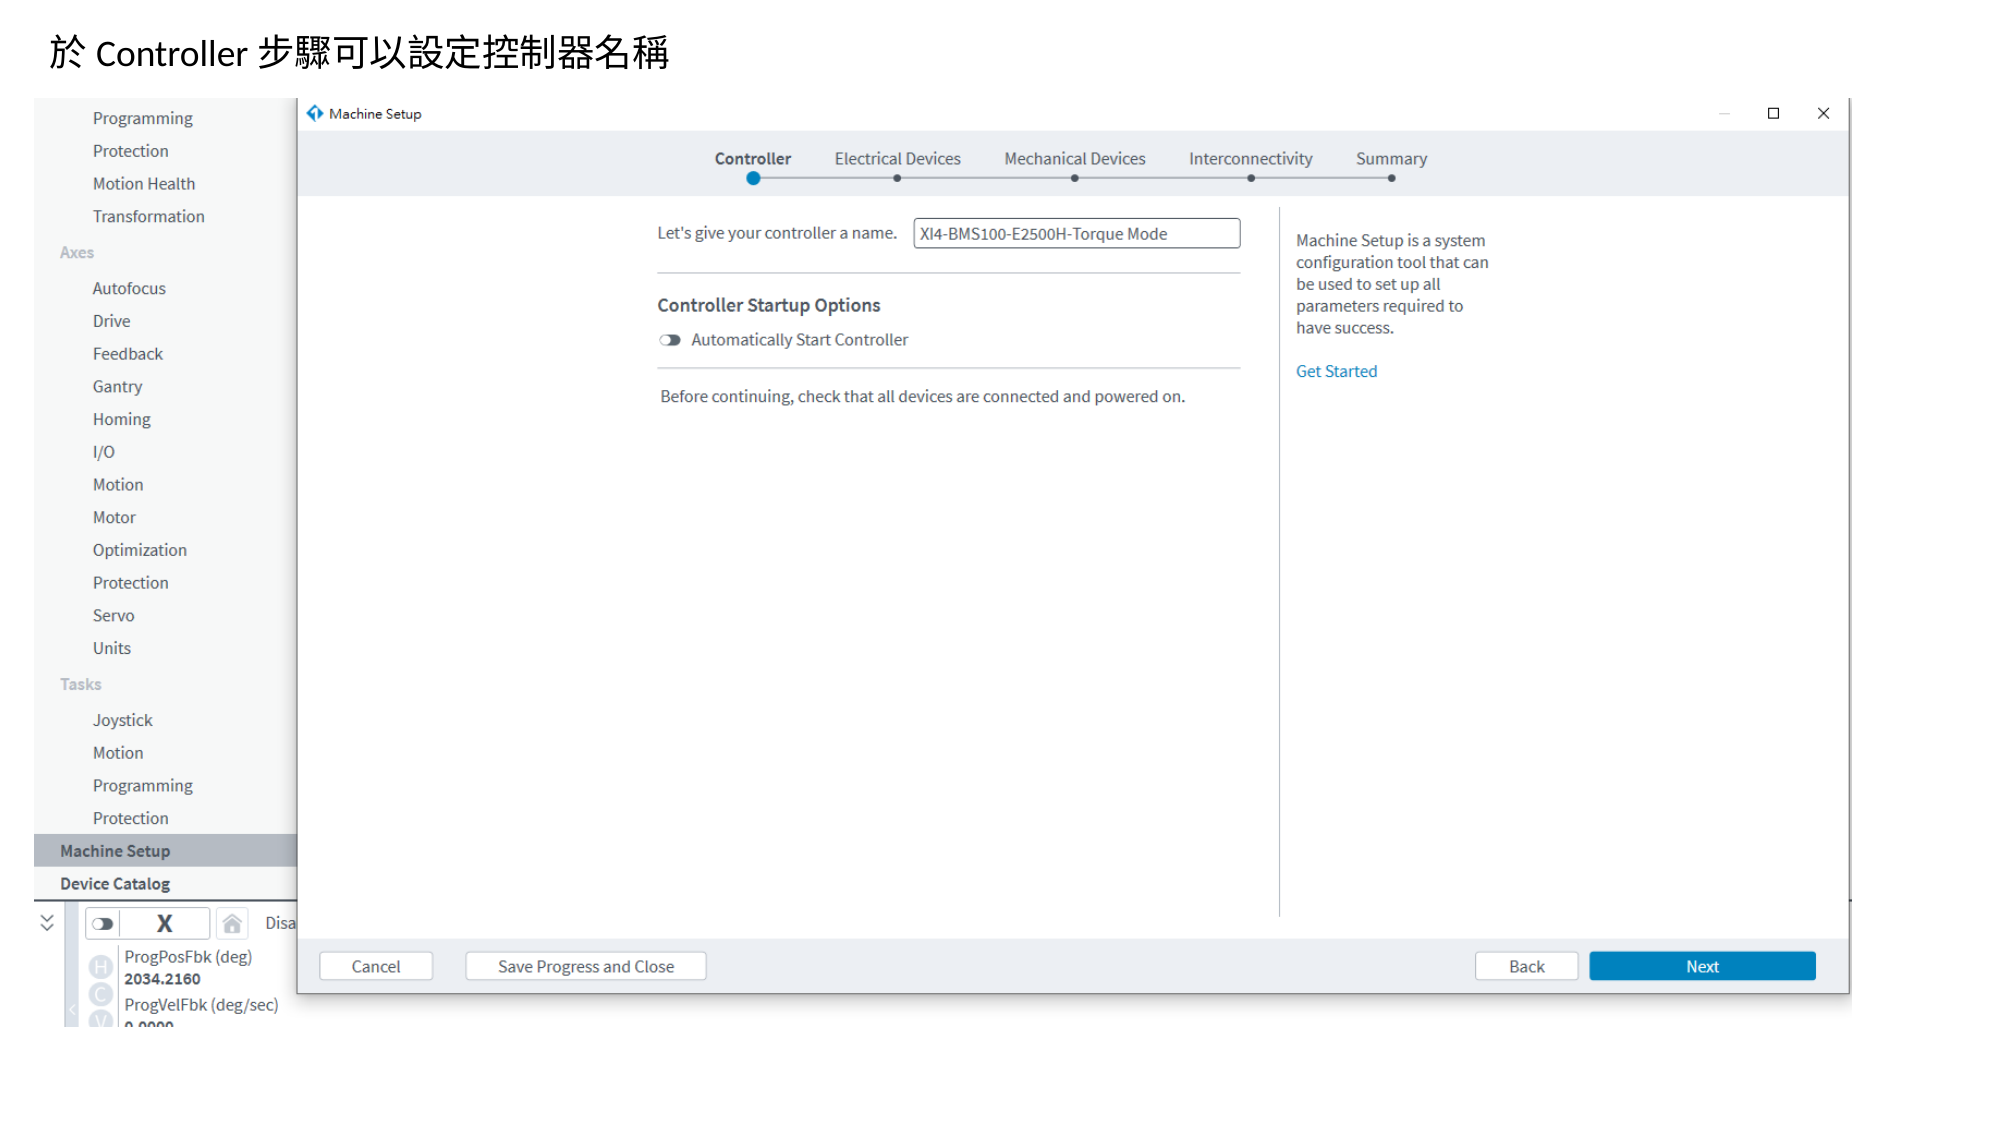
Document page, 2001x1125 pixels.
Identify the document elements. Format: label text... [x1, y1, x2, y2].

picture [34, 98, 1852, 1027]
text_box 於Controller步驟可以設定控制器名稱 [34, 21, 1253, 82]
